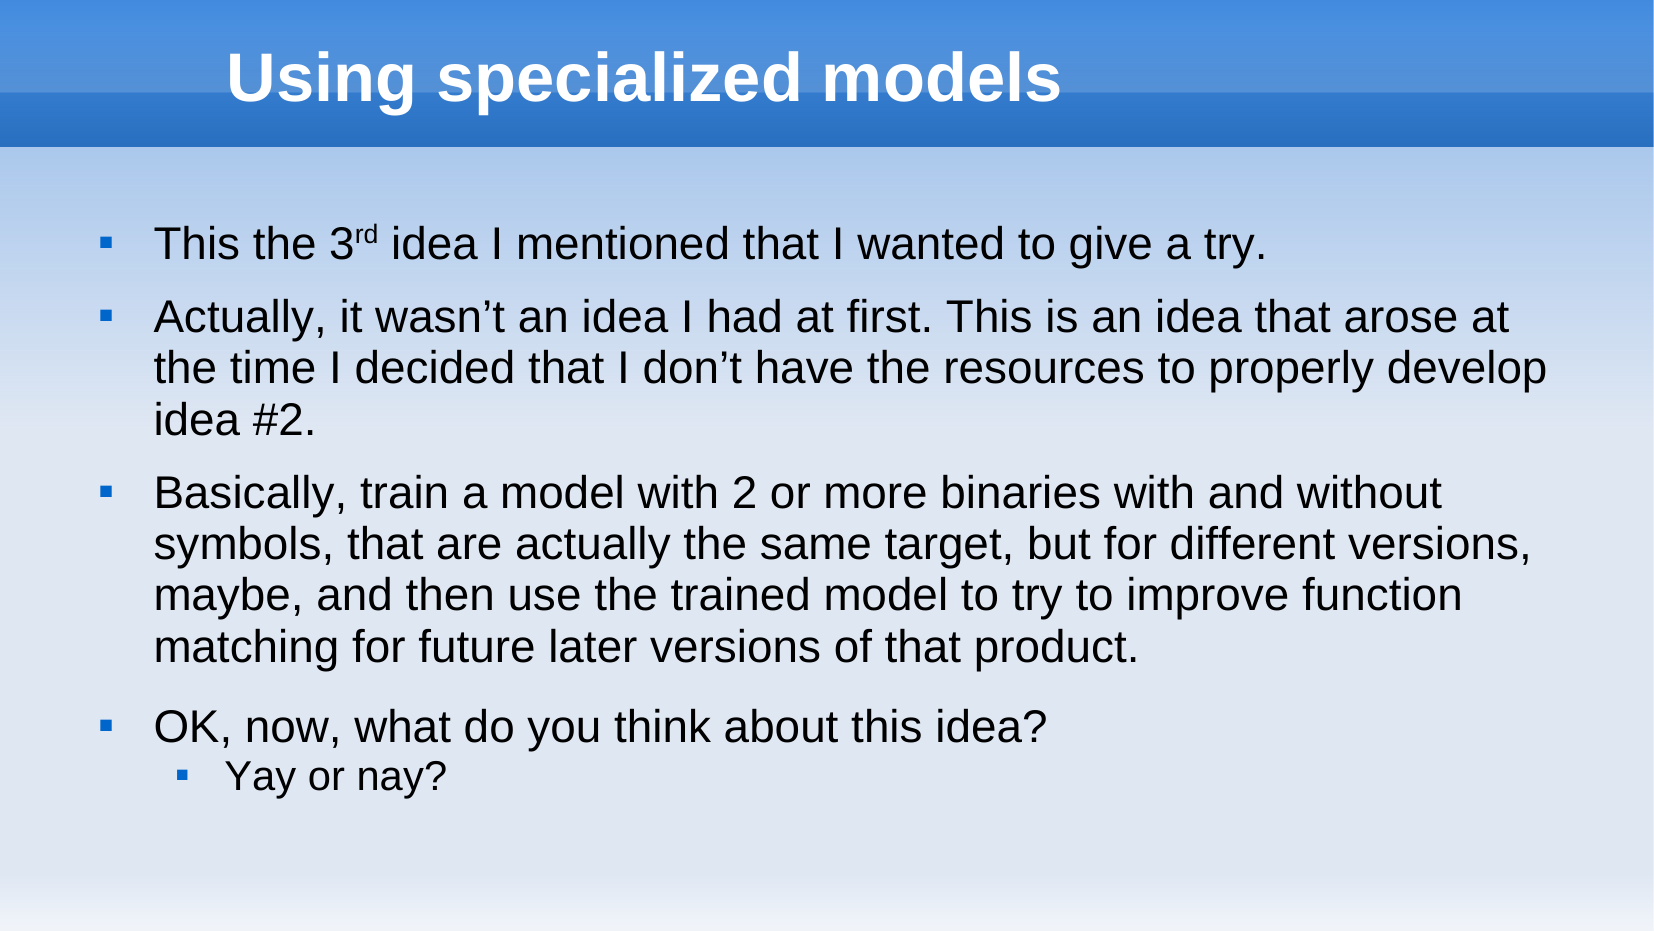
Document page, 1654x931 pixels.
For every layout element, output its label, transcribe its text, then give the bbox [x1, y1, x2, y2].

title Using specialized models [76, 0, 1565, 156]
picture [0, 0, 1654, 931]
list This the 3rd idea I mentioned that I wanted to give a try. Actually, it wasn’t an idea I had at first. This is an idea that arose at the time I decided that I don’t have the resources to properly develop idea #2. Basically, train a model with 2 or more binaries with and without symbols, that are actually the same target, but for different versions, maybe, and then use the trained model to try to improve function matching for future later versions of that product. OK, now, what do you think about this idea? Yay or nay? [82, 217, 1571, 832]
